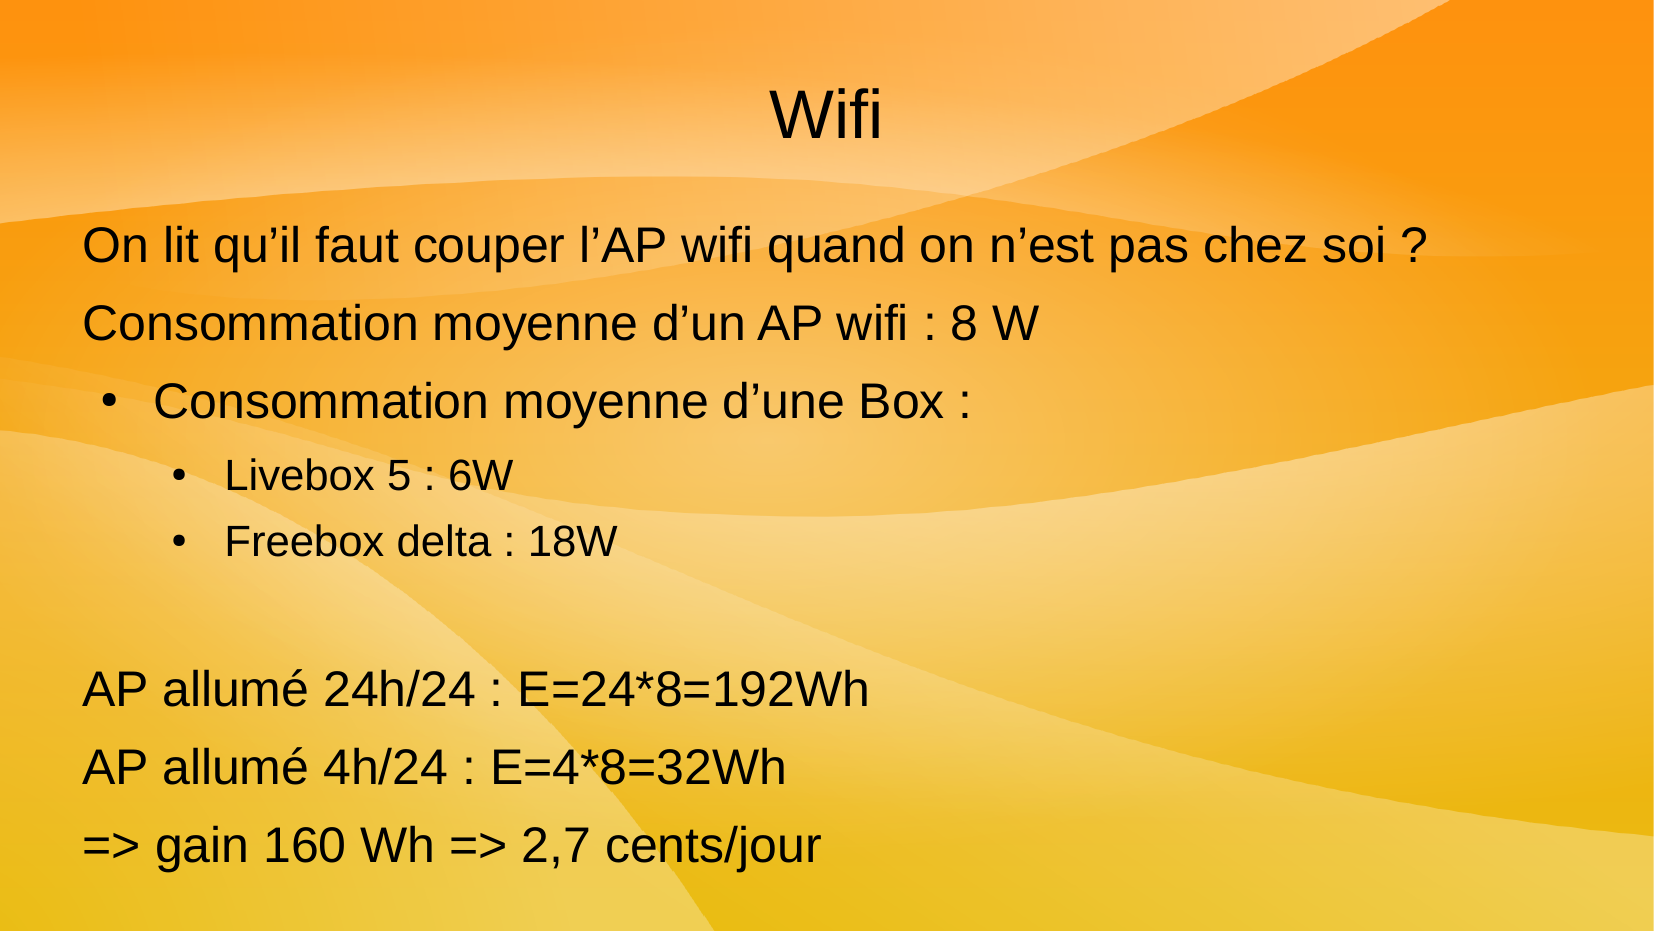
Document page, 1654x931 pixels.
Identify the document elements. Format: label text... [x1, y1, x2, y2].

list On lit qu’il faut couper l’AP wifi quand on n’est pas chez soi ? Consommation moyenne d’un AP wifi : 8 W Consommation moyenne d’une Box : Livebox 5 : 6W Freebox delta : 18W AP allumé 24h/24 : E=24*8=192Wh AP allumé 4h/24 : E=4*8=32Wh => gain 160 Wh => 2,7 cents/jour [82, 217, 1571, 874]
picture [0, 0, 1654, 931]
title Wifi [82, 37, 1571, 193]
